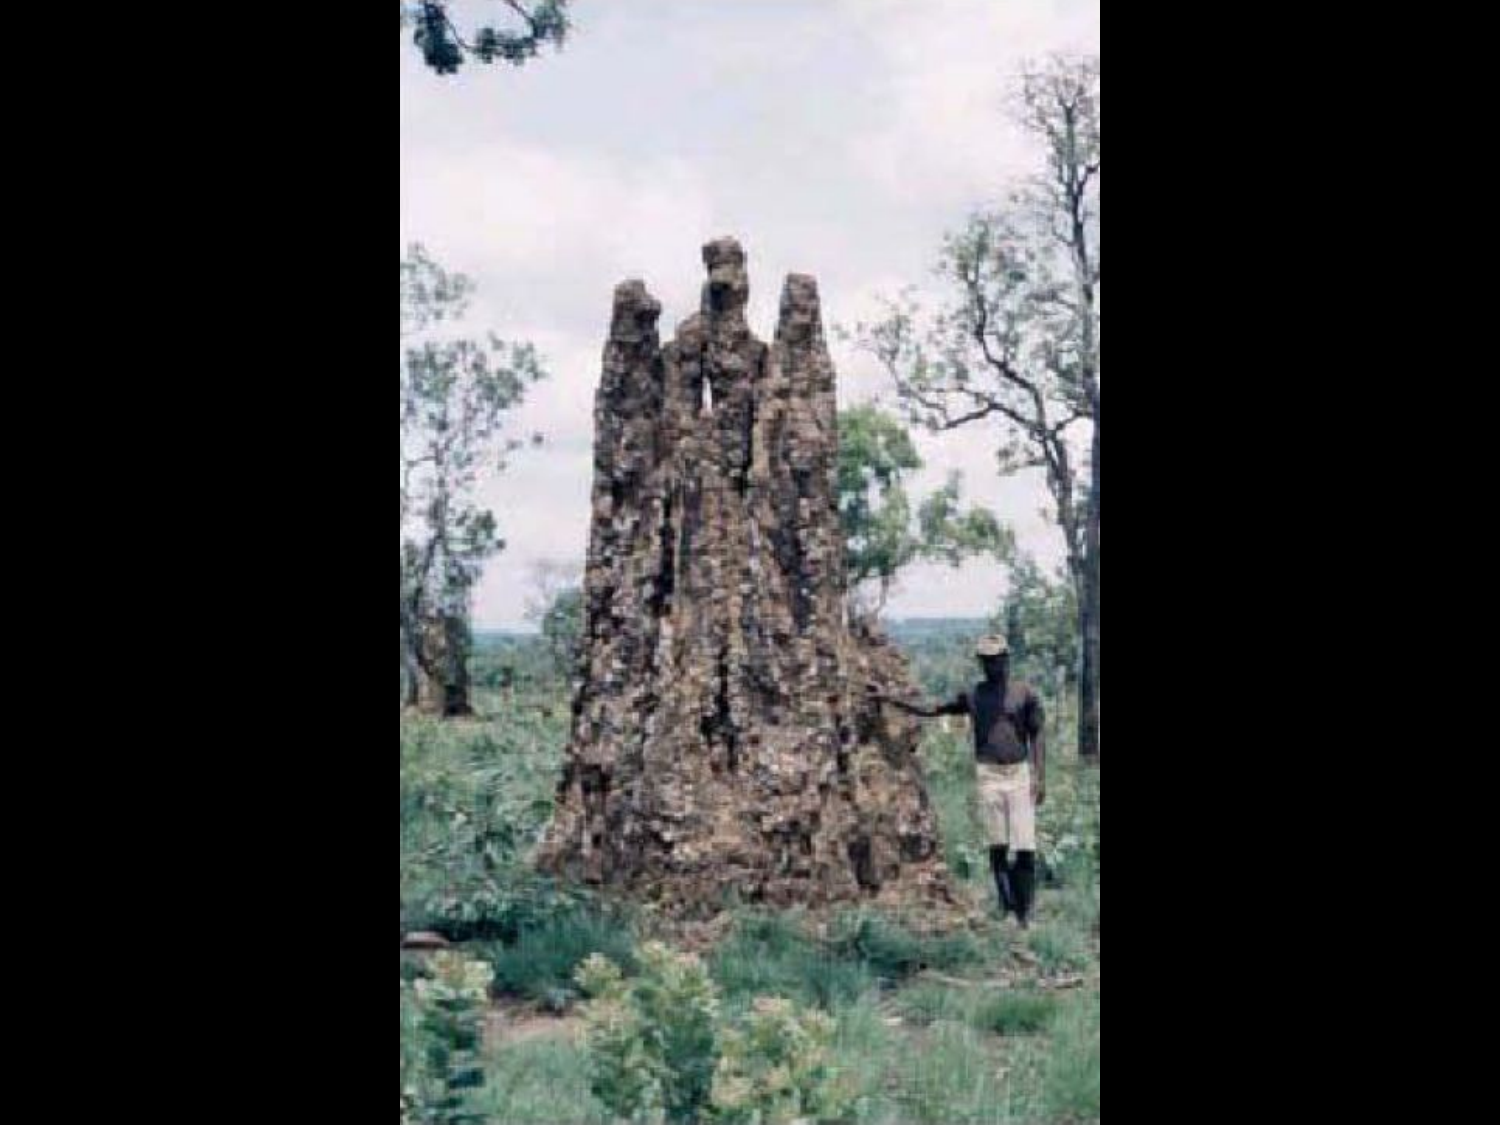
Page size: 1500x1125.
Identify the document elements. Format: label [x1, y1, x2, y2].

picture [400, 0, 1100, 1125]
